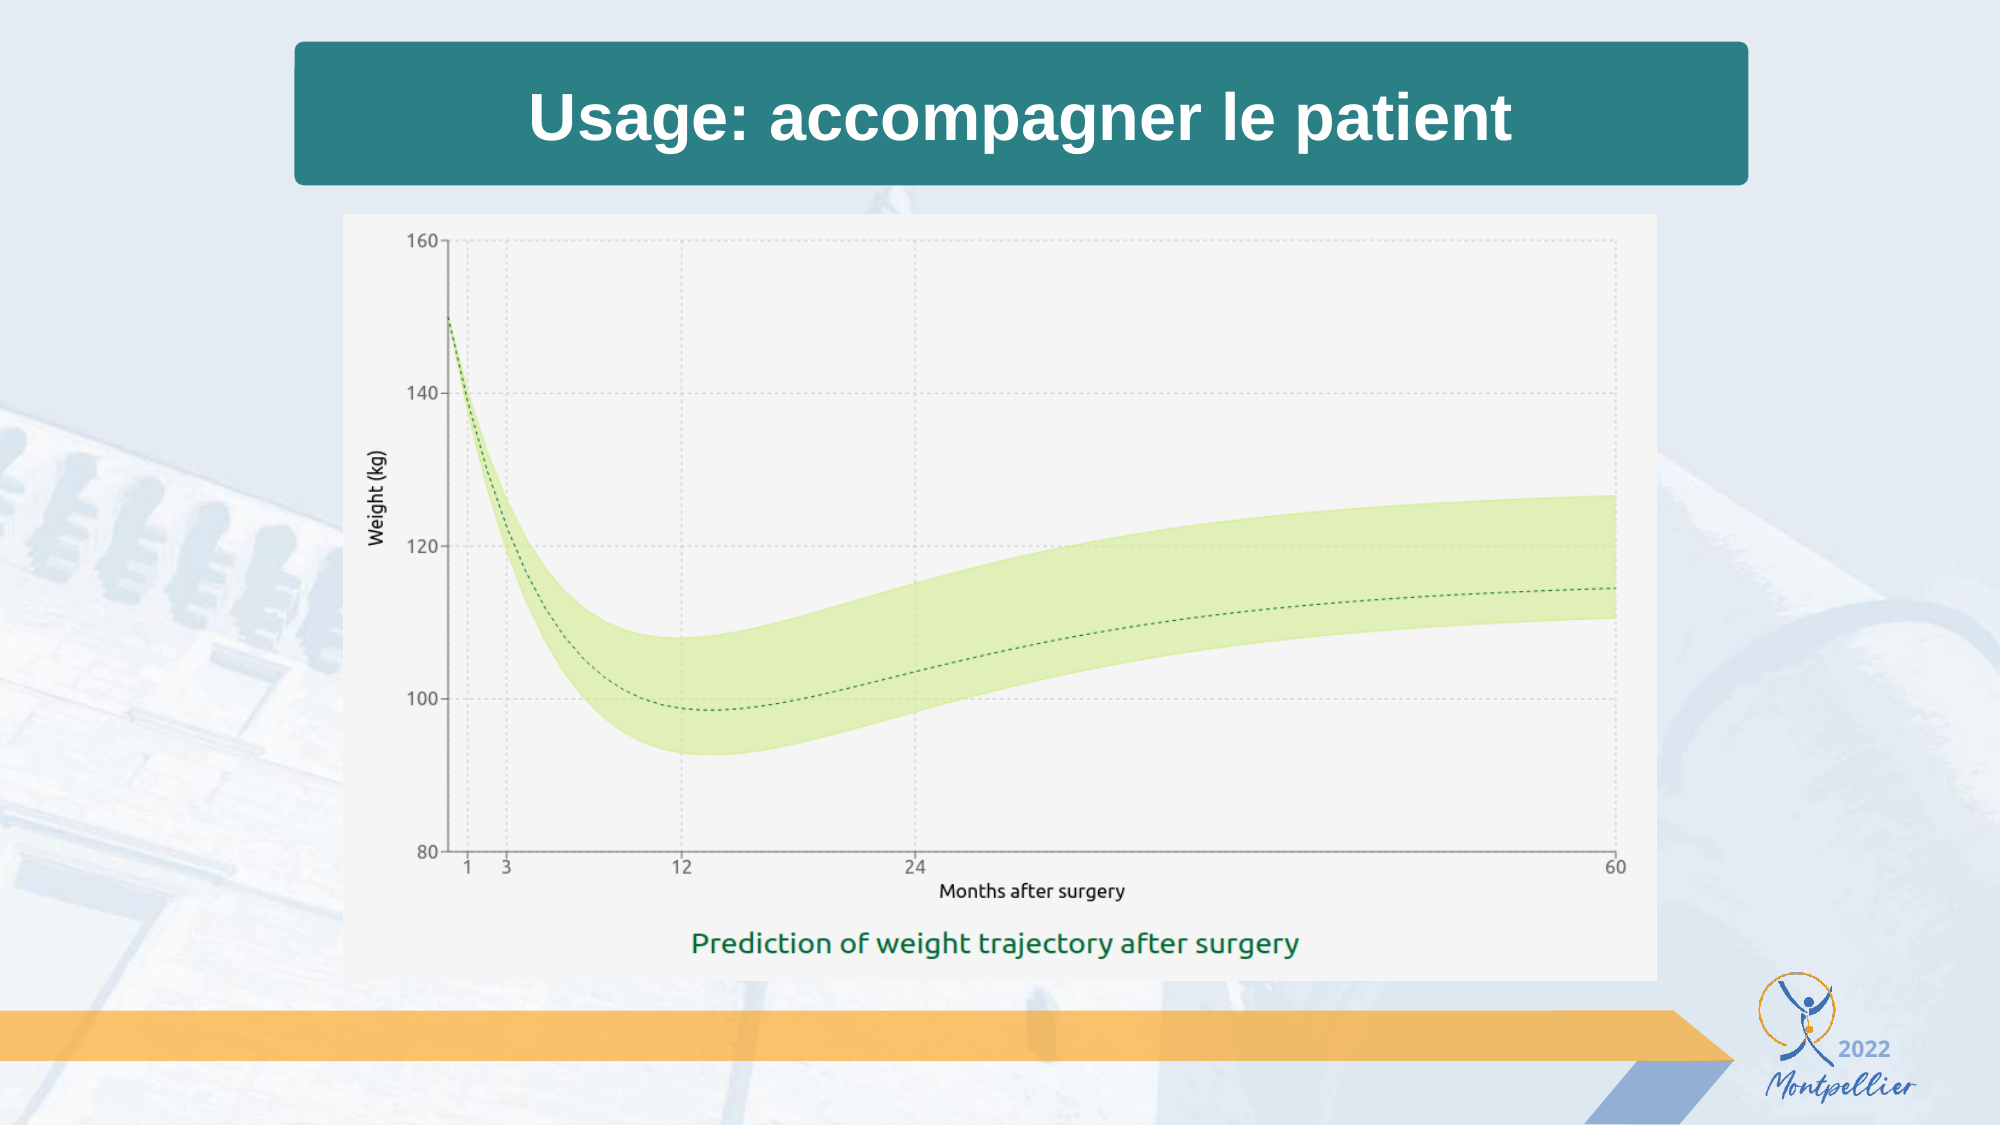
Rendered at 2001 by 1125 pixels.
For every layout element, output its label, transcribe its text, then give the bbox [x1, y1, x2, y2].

picture [0, 0, 2000, 1125]
picture [0, 1061, 1636, 1125]
text_box Usage: accompagner le patient [294, 41, 1749, 186]
